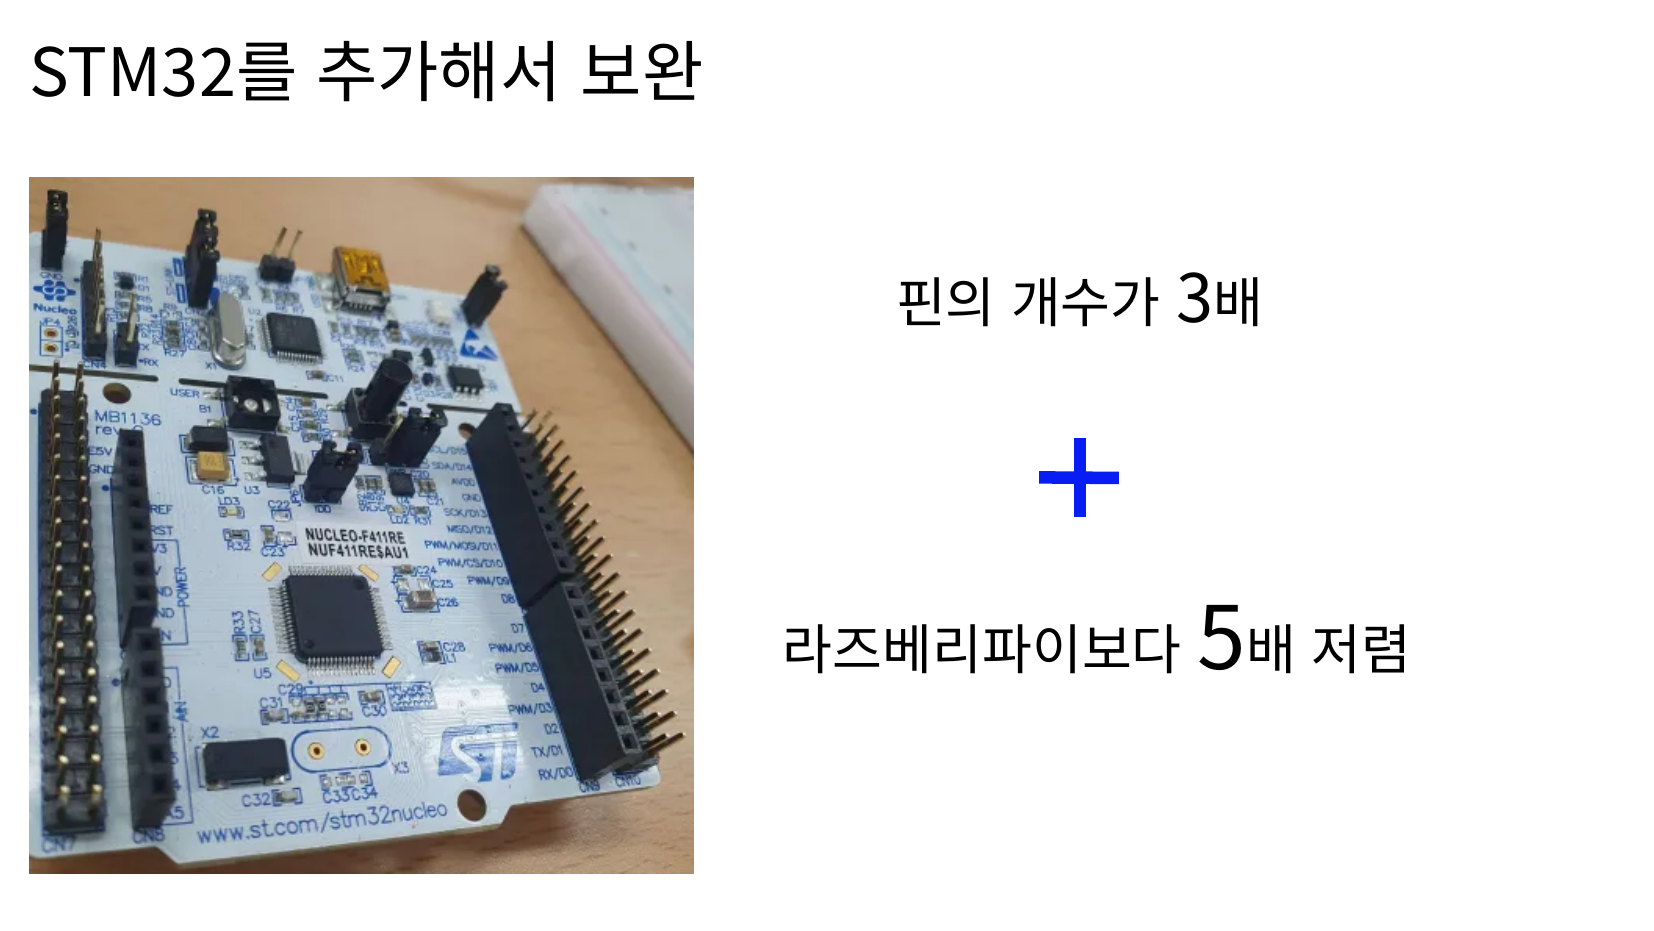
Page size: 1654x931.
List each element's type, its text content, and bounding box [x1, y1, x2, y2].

title STM32를 추가해서 보완 [29, 0, 798, 194]
text_box 라즈베리파이보다 5배 저렴 [767, 561, 1506, 782]
text_box 핀의 개수가 3배 [881, 237, 1295, 410]
picture [29, 177, 694, 874]
